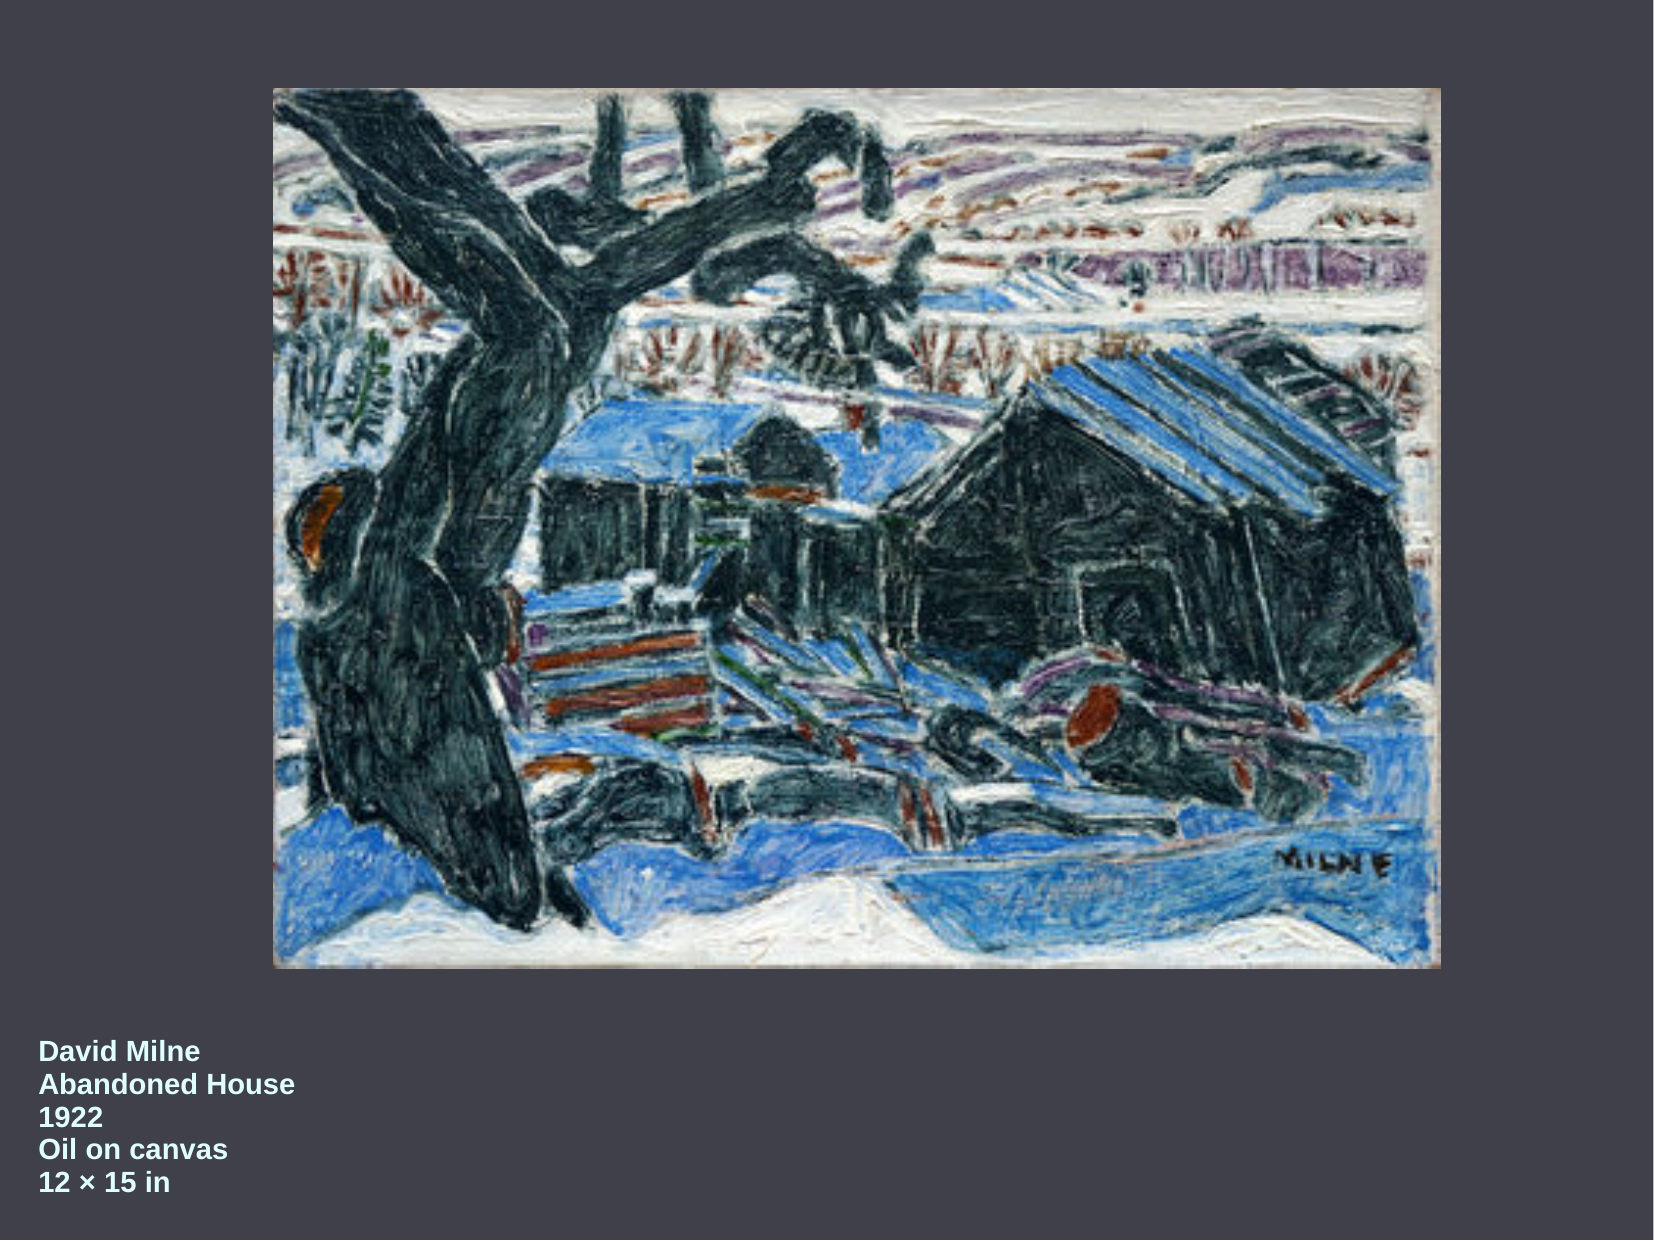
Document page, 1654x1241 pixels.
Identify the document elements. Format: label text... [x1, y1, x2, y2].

picture [273, 88, 1441, 969]
text_box David Milne Abandoned House 1922 Oil on canvas 12 × 15 in [23, 1027, 1288, 1241]
